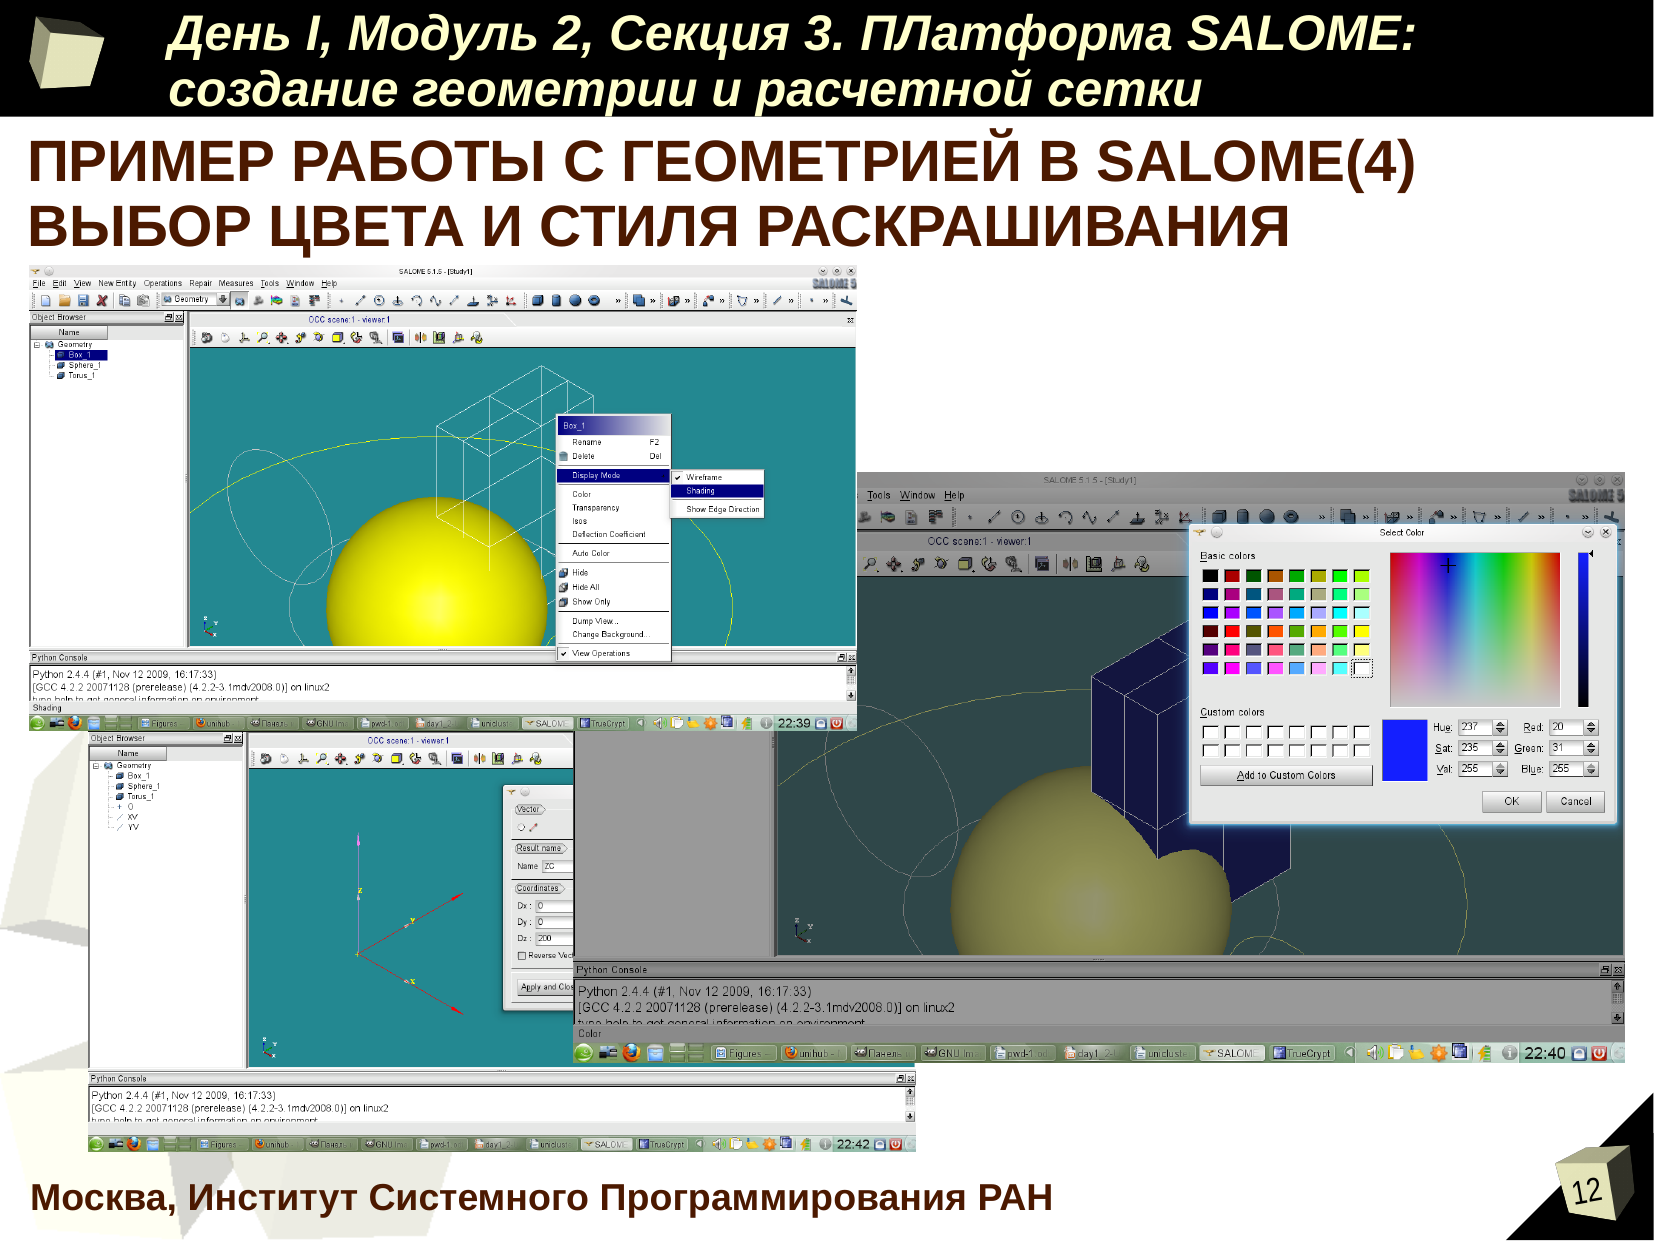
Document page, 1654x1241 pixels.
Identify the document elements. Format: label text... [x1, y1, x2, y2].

picture [464, 1193, 472, 1198]
picture [0, 265, 1625, 1241]
text_box ПРИМЕР РАБОТЫ С ГЕОМЕТРИЕЙ В SALOME(4) ВЫБОР ЦВЕТА И СТИЛЯ РАСКРАШИВАНИЯ ОБЪЕКТОВ [12, 120, 1654, 331]
